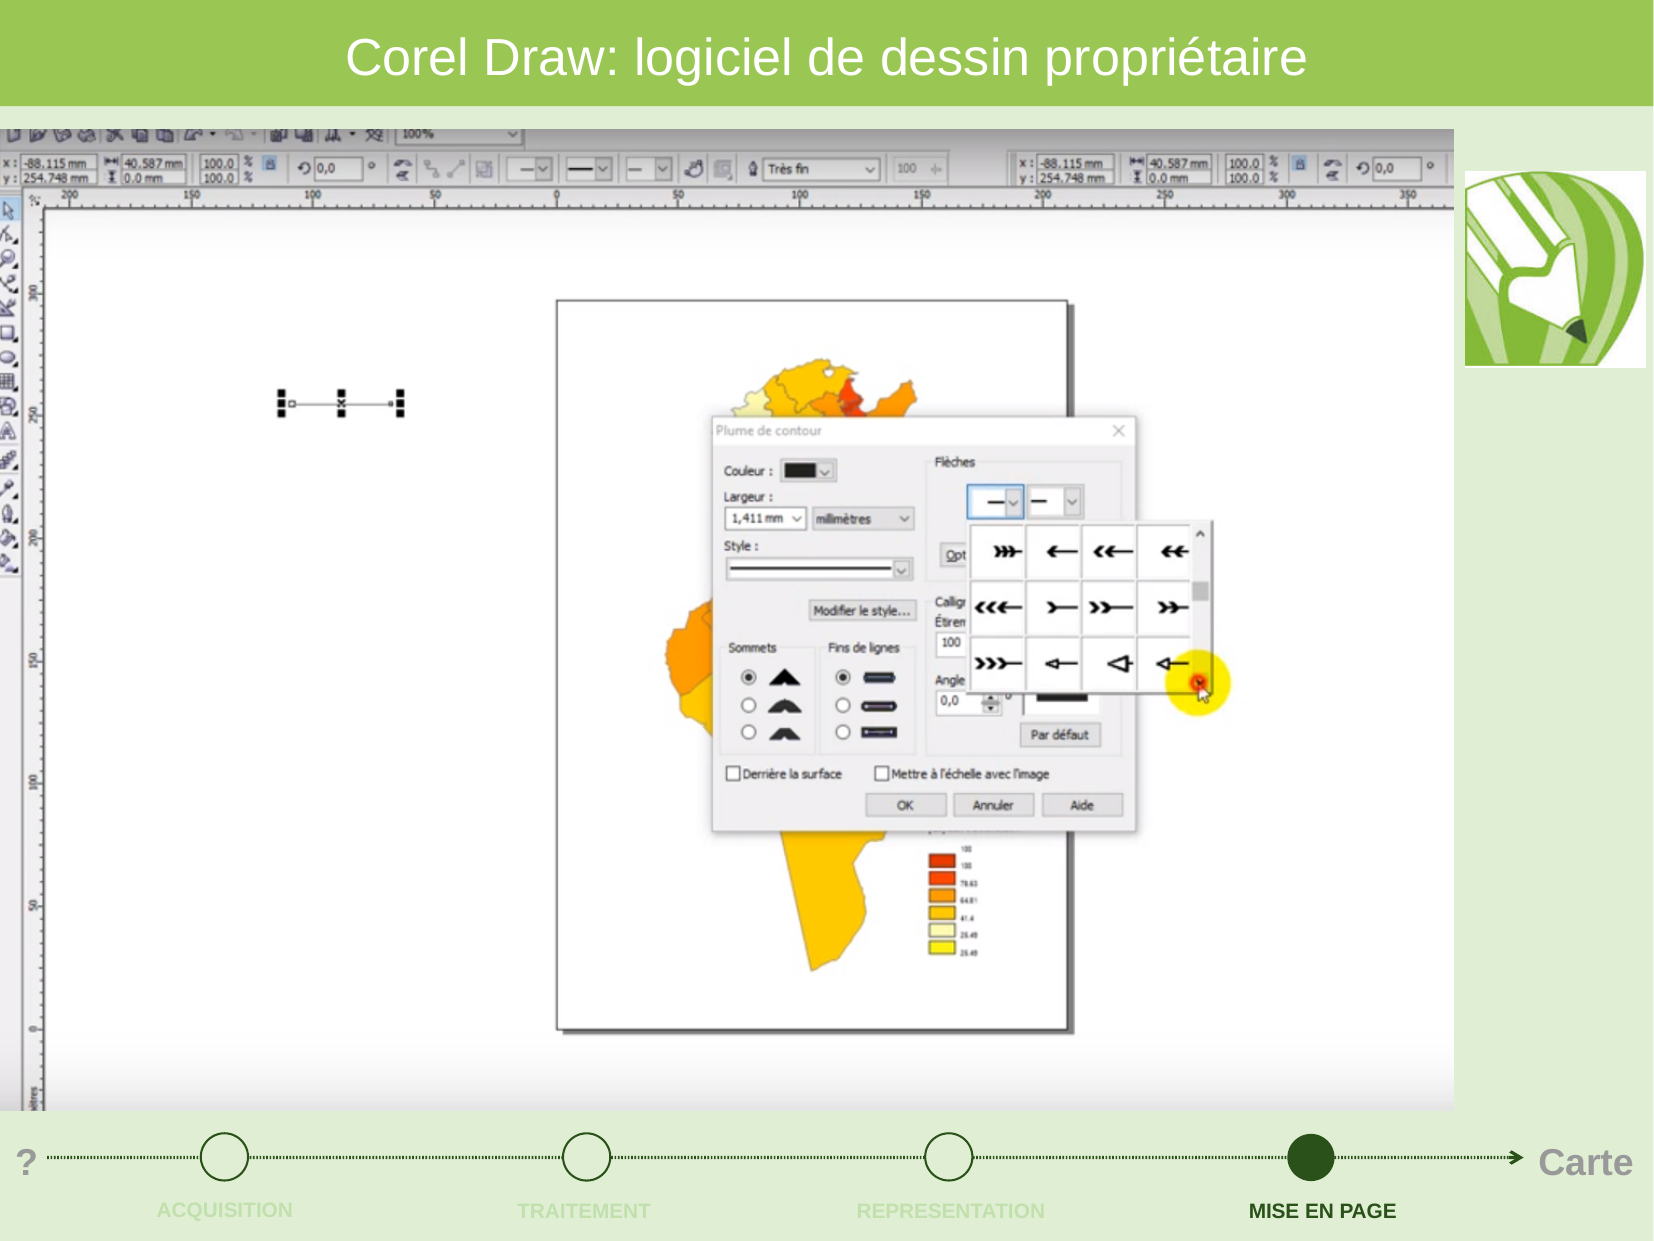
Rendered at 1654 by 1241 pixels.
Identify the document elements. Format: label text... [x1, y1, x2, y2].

text_box [563, 1133, 611, 1181]
text_box REPRESENTATION [841, 1189, 1060, 1230]
text_box Carte [1523, 1130, 1649, 1190]
text_box [200, 1133, 249, 1181]
text_box ? [0, 1130, 54, 1190]
text_box MISE EN PAGE [1234, 1190, 1412, 1231]
picture [0, 129, 1454, 1111]
picture [1465, 171, 1646, 368]
text_box [1287, 1133, 1335, 1182]
title Corel Draw: logiciel de dessin propriétaire [82, 0, 1571, 158]
text_box TRAITEMENT [502, 1189, 666, 1230]
text_box ACQUISITION [141, 1189, 308, 1230]
text_box [925, 1133, 973, 1181]
